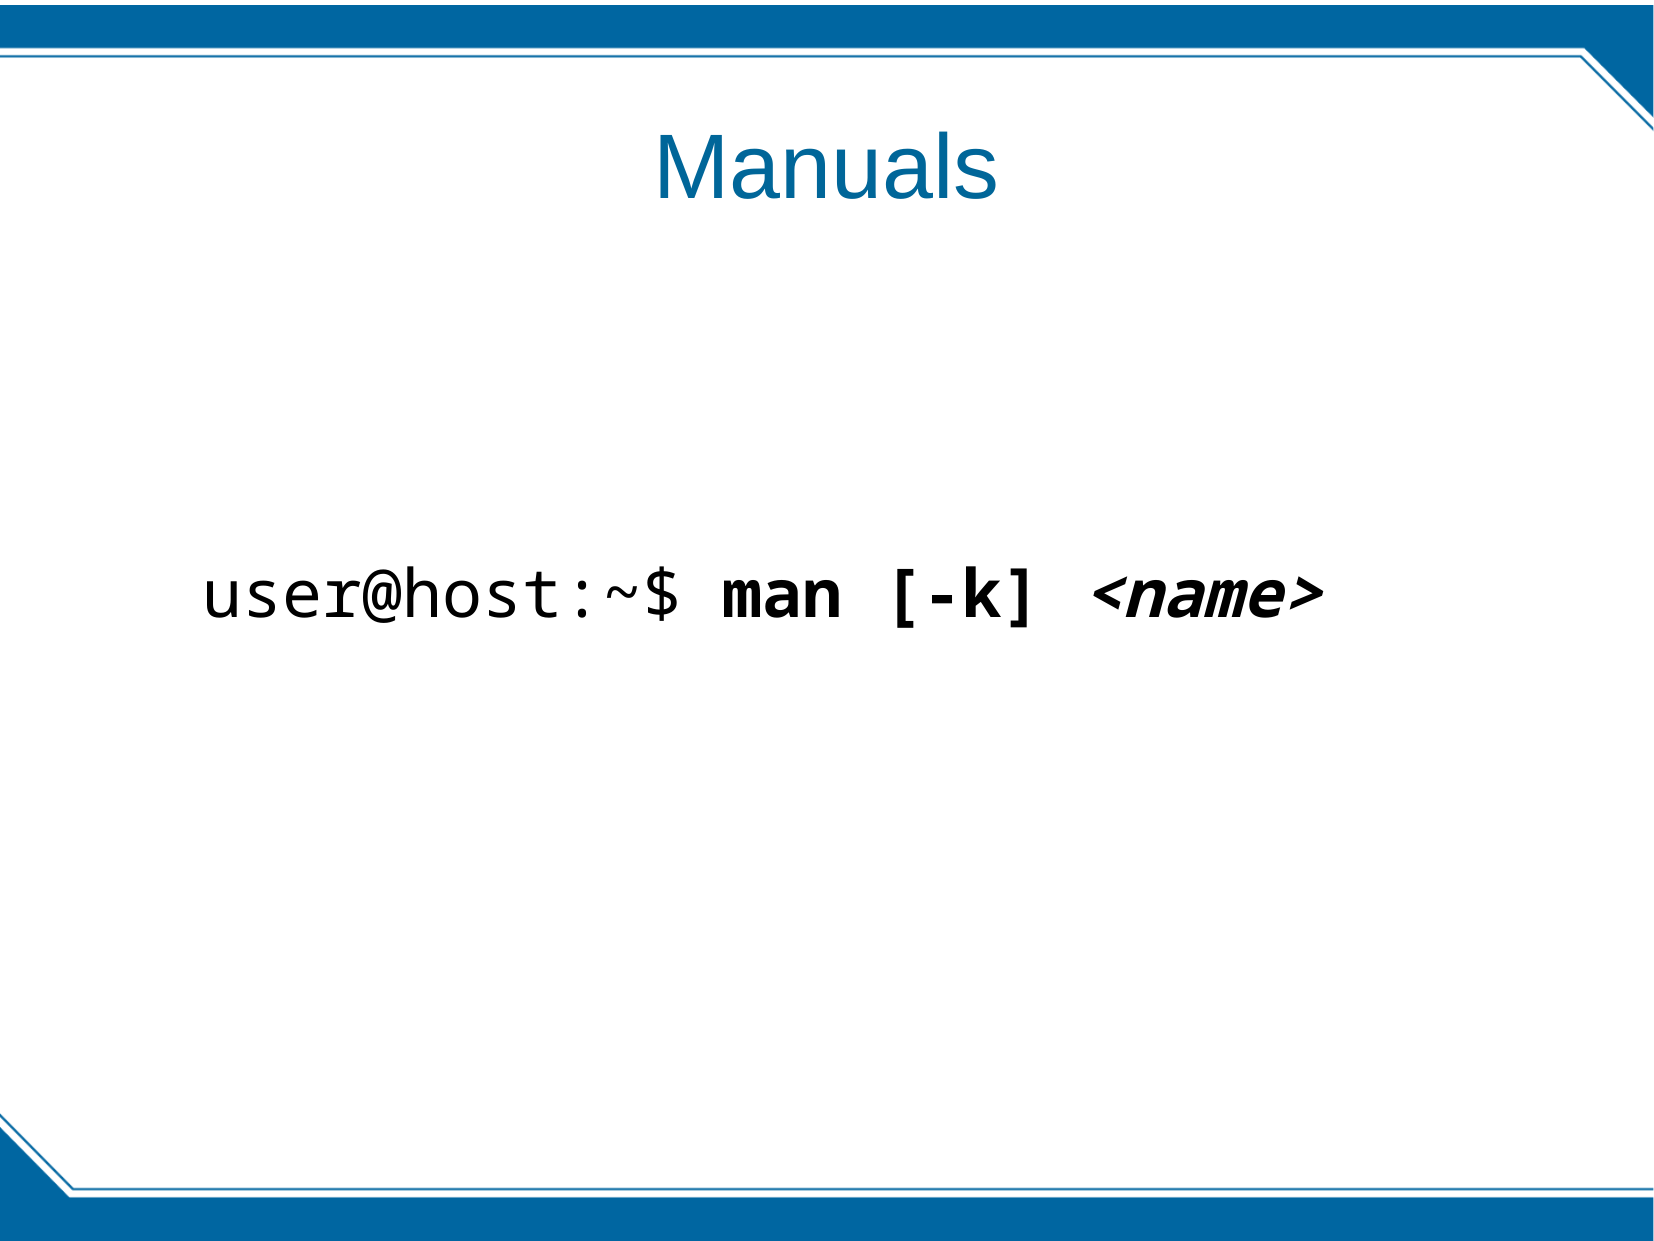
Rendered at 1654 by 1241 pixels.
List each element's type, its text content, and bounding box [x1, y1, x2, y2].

picture [0, 1113, 1654, 1241]
text_box user@host:~$ man [-k] <name> [202, 552, 1561, 631]
picture [0, 5, 1654, 132]
title Manuals [82, 62, 1571, 271]
